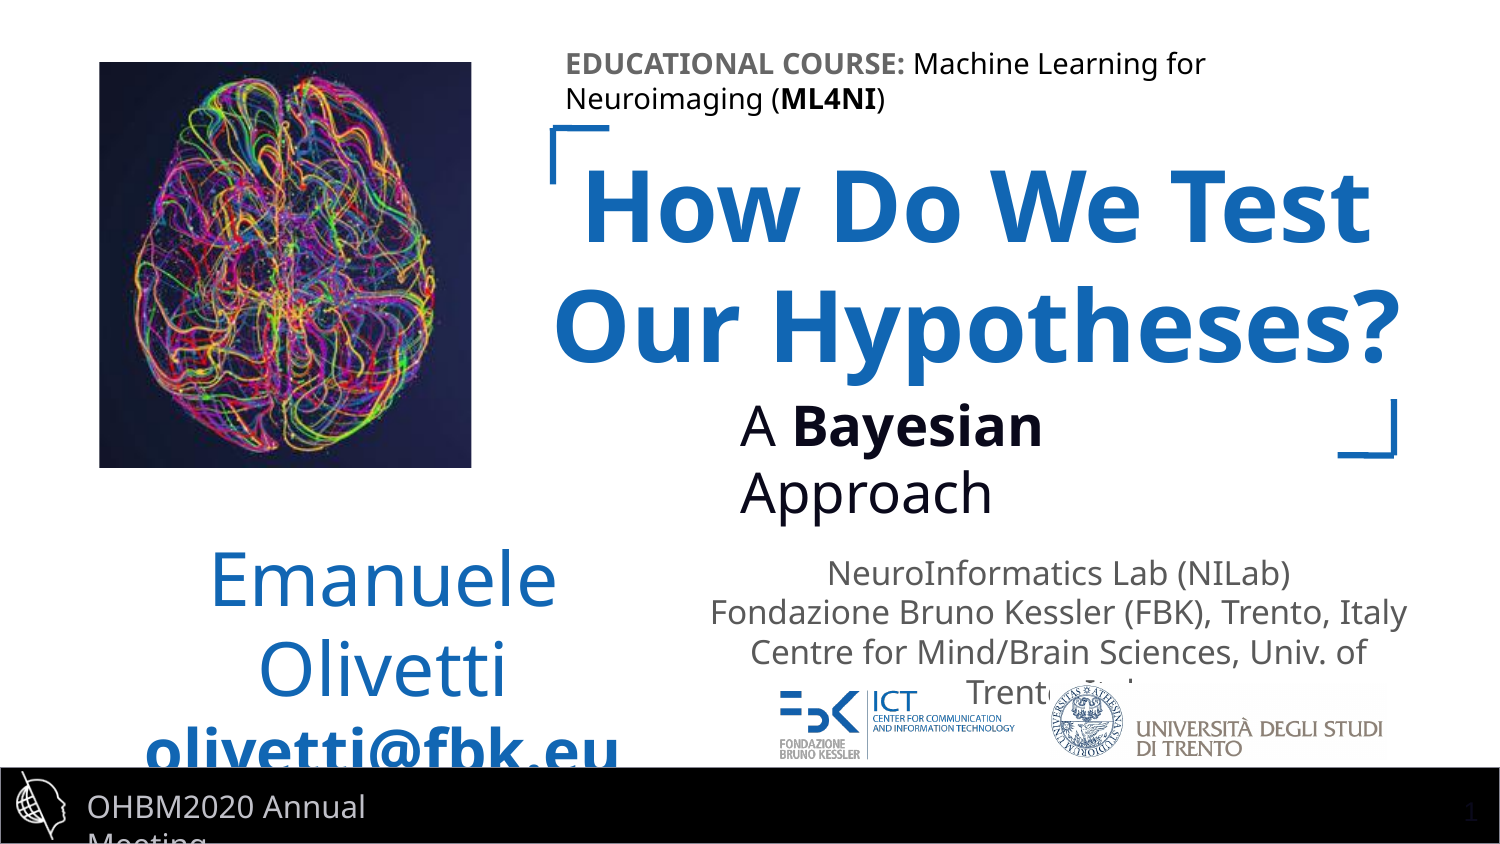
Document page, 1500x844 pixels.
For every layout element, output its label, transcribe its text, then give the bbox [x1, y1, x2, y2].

text_box EDUCATIONAL COURSE: Machine Learning for Neuroimaging (ML4NI) [550, 30, 1388, 99]
picture [99, 62, 472, 468]
slide_number <number> [1403, 779, 1494, 844]
text_box NeuroInformatics Lab (NILab) Fondazione Bruno Kessler (FBK), Trento, Italy Centre for Mind/Brain Sciences, Univ. of Trento, Italy [683, 536, 1435, 694]
picture [765, 672, 1032, 771]
text_box [0, 767, 1500, 844]
picture [1050, 683, 1387, 760]
text_box A Bayesian Approach [732, 385, 1273, 439]
picture [13, 771, 86, 840]
text_box How Do We Test Our Hypotheses? [517, 138, 1437, 516]
text_box Emanuele Olivetti olivetti@fbk.eu [94, 524, 672, 698]
text_box OHBM2020 Annual Meeting [86, 783, 442, 828]
